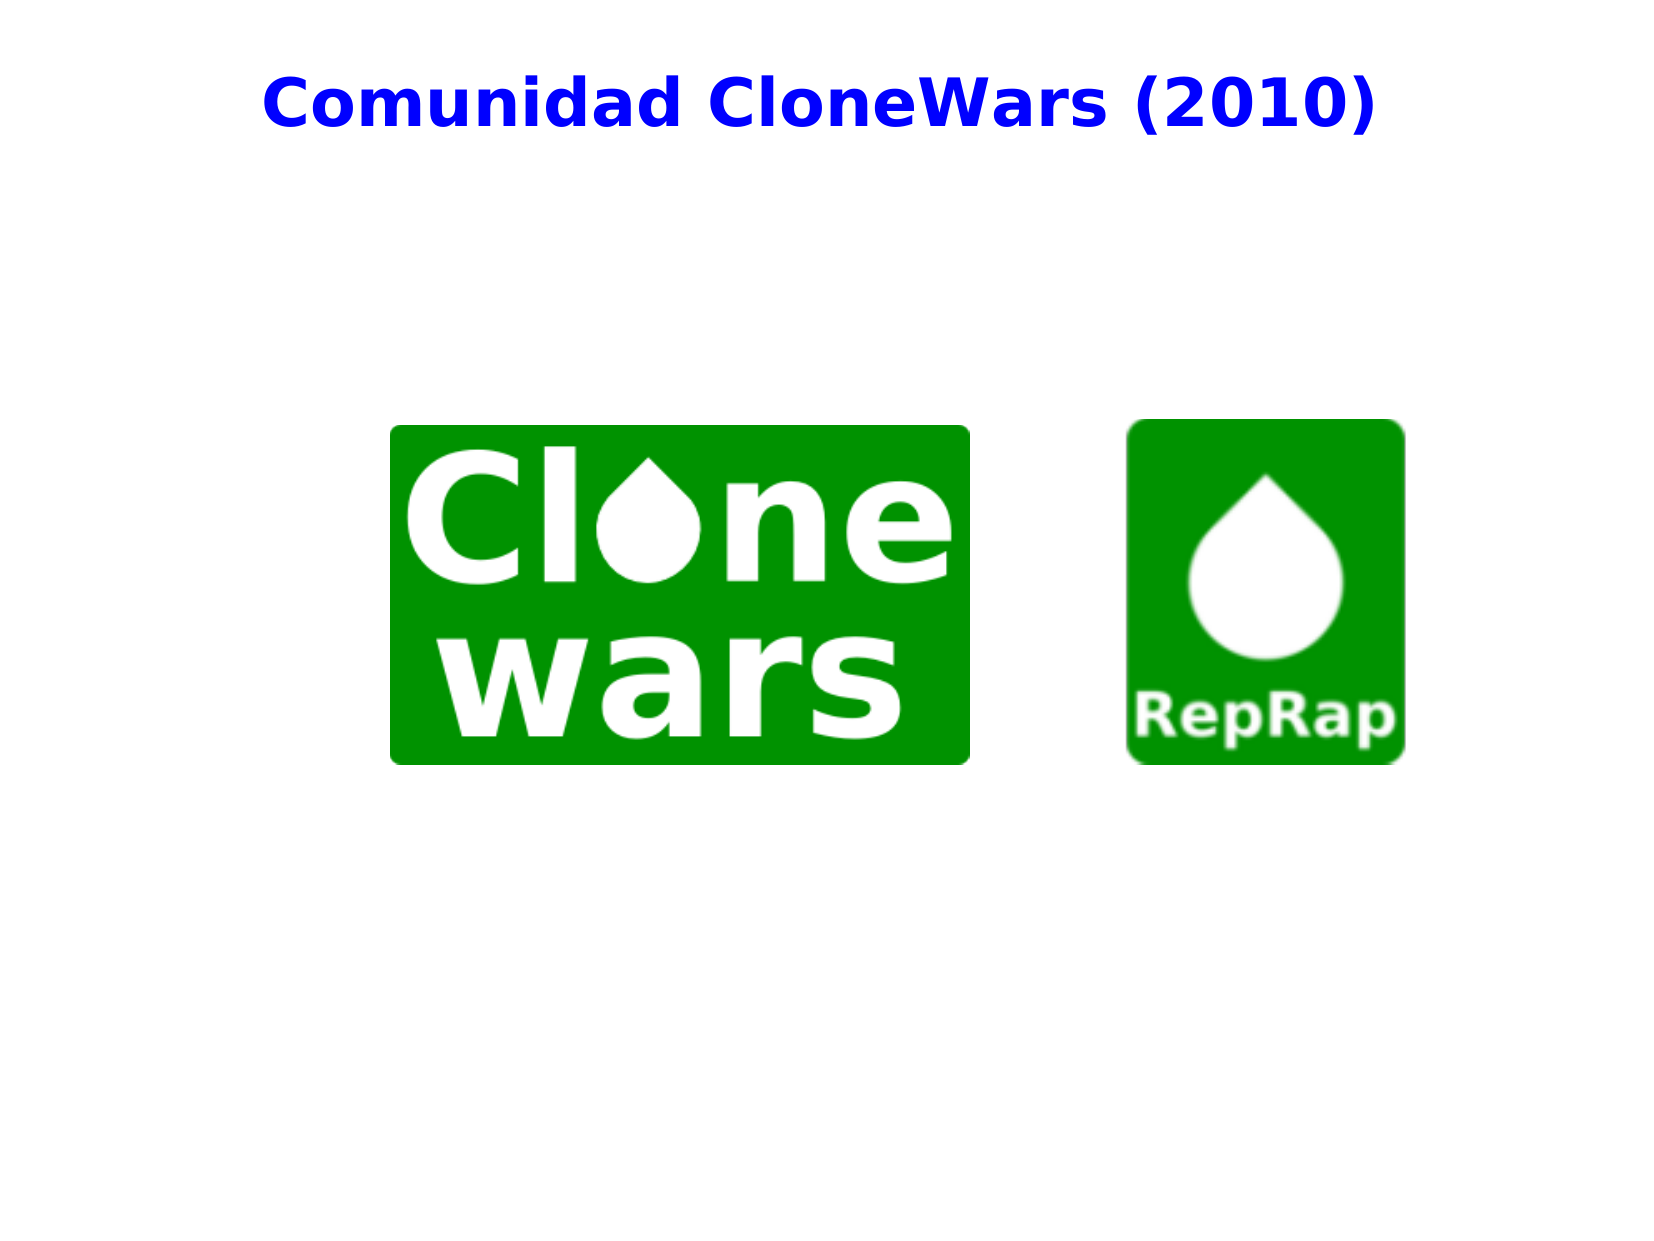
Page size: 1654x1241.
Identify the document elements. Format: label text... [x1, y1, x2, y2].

picture [390, 425, 970, 766]
picture [1095, 419, 1441, 766]
text_box Comunidad CloneWars (2010) [247, 57, 1396, 151]
